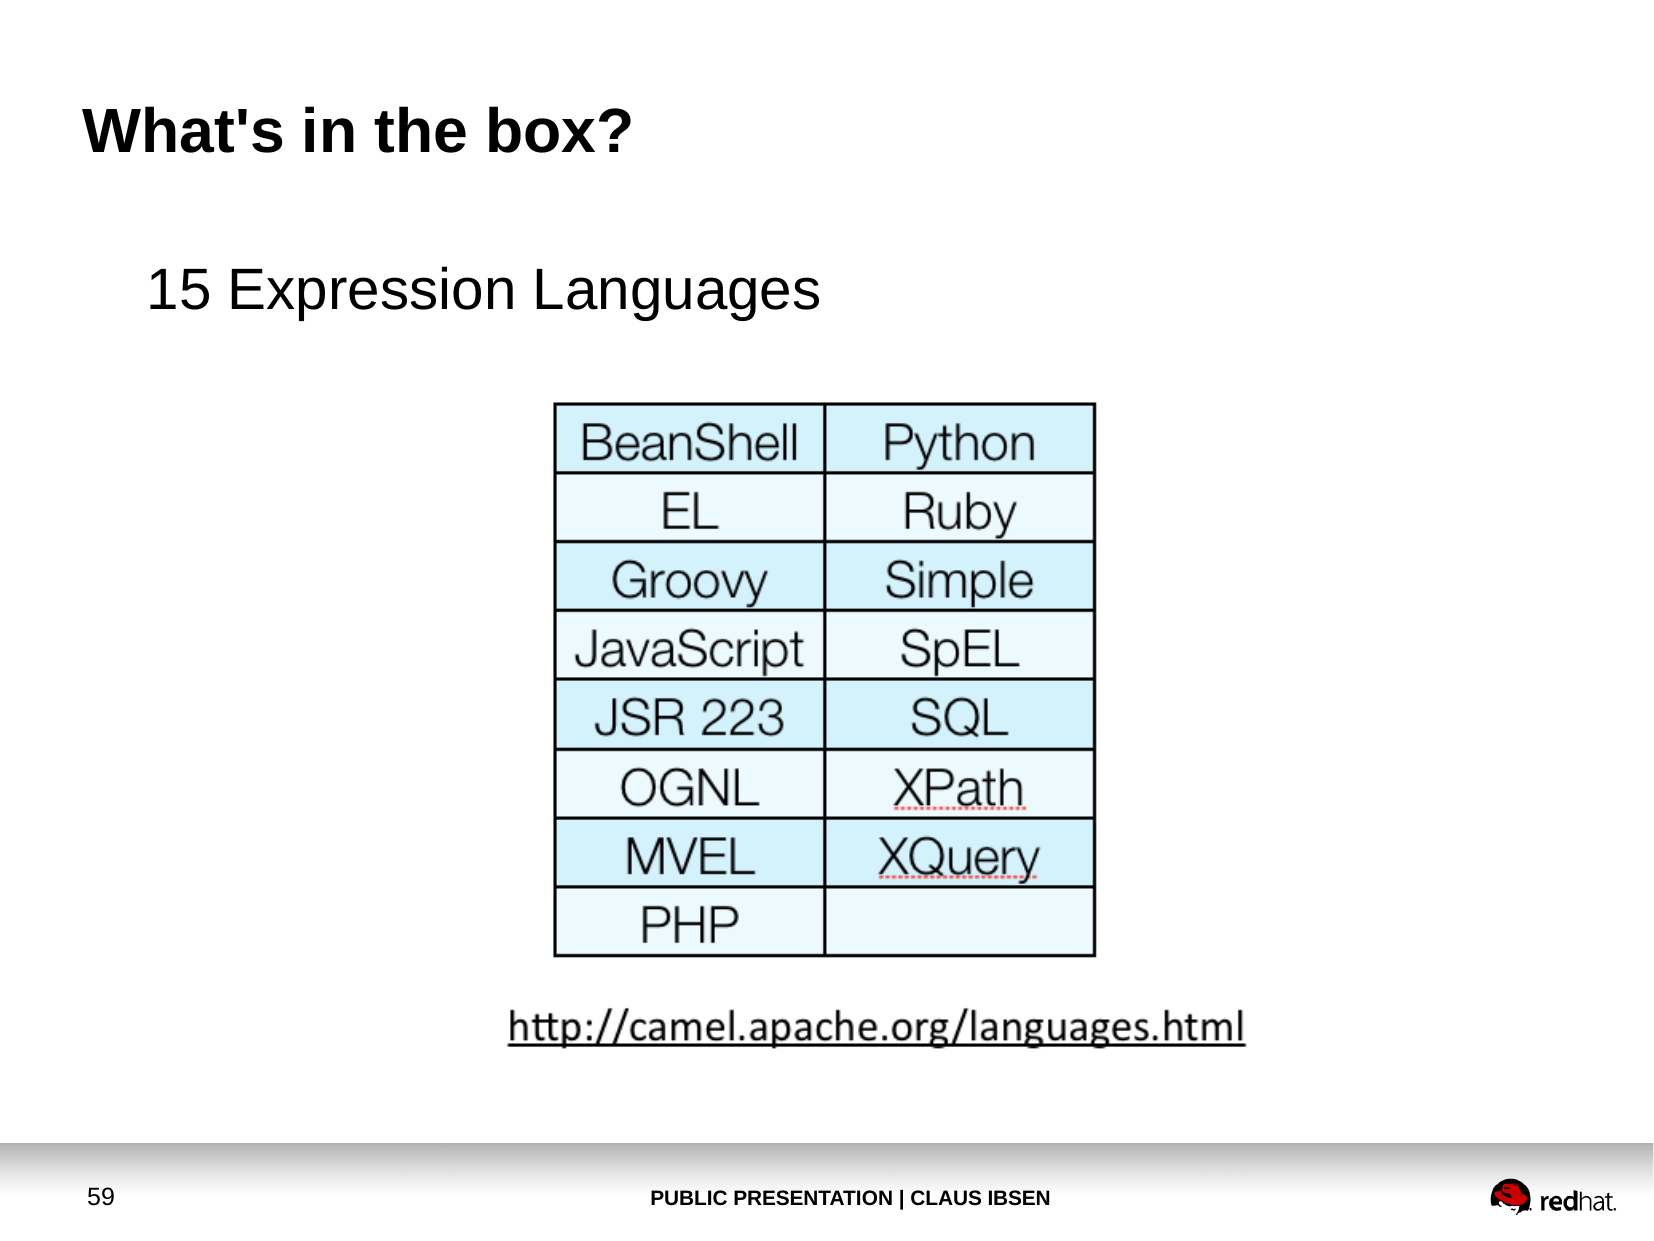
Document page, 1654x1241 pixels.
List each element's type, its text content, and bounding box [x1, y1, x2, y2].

picture [450, 374, 1272, 1071]
picture [0, 1143, 1654, 1241]
list 15 Expression Languages [86, 256, 1576, 1051]
title What's in the box? [82, 37, 1571, 226]
